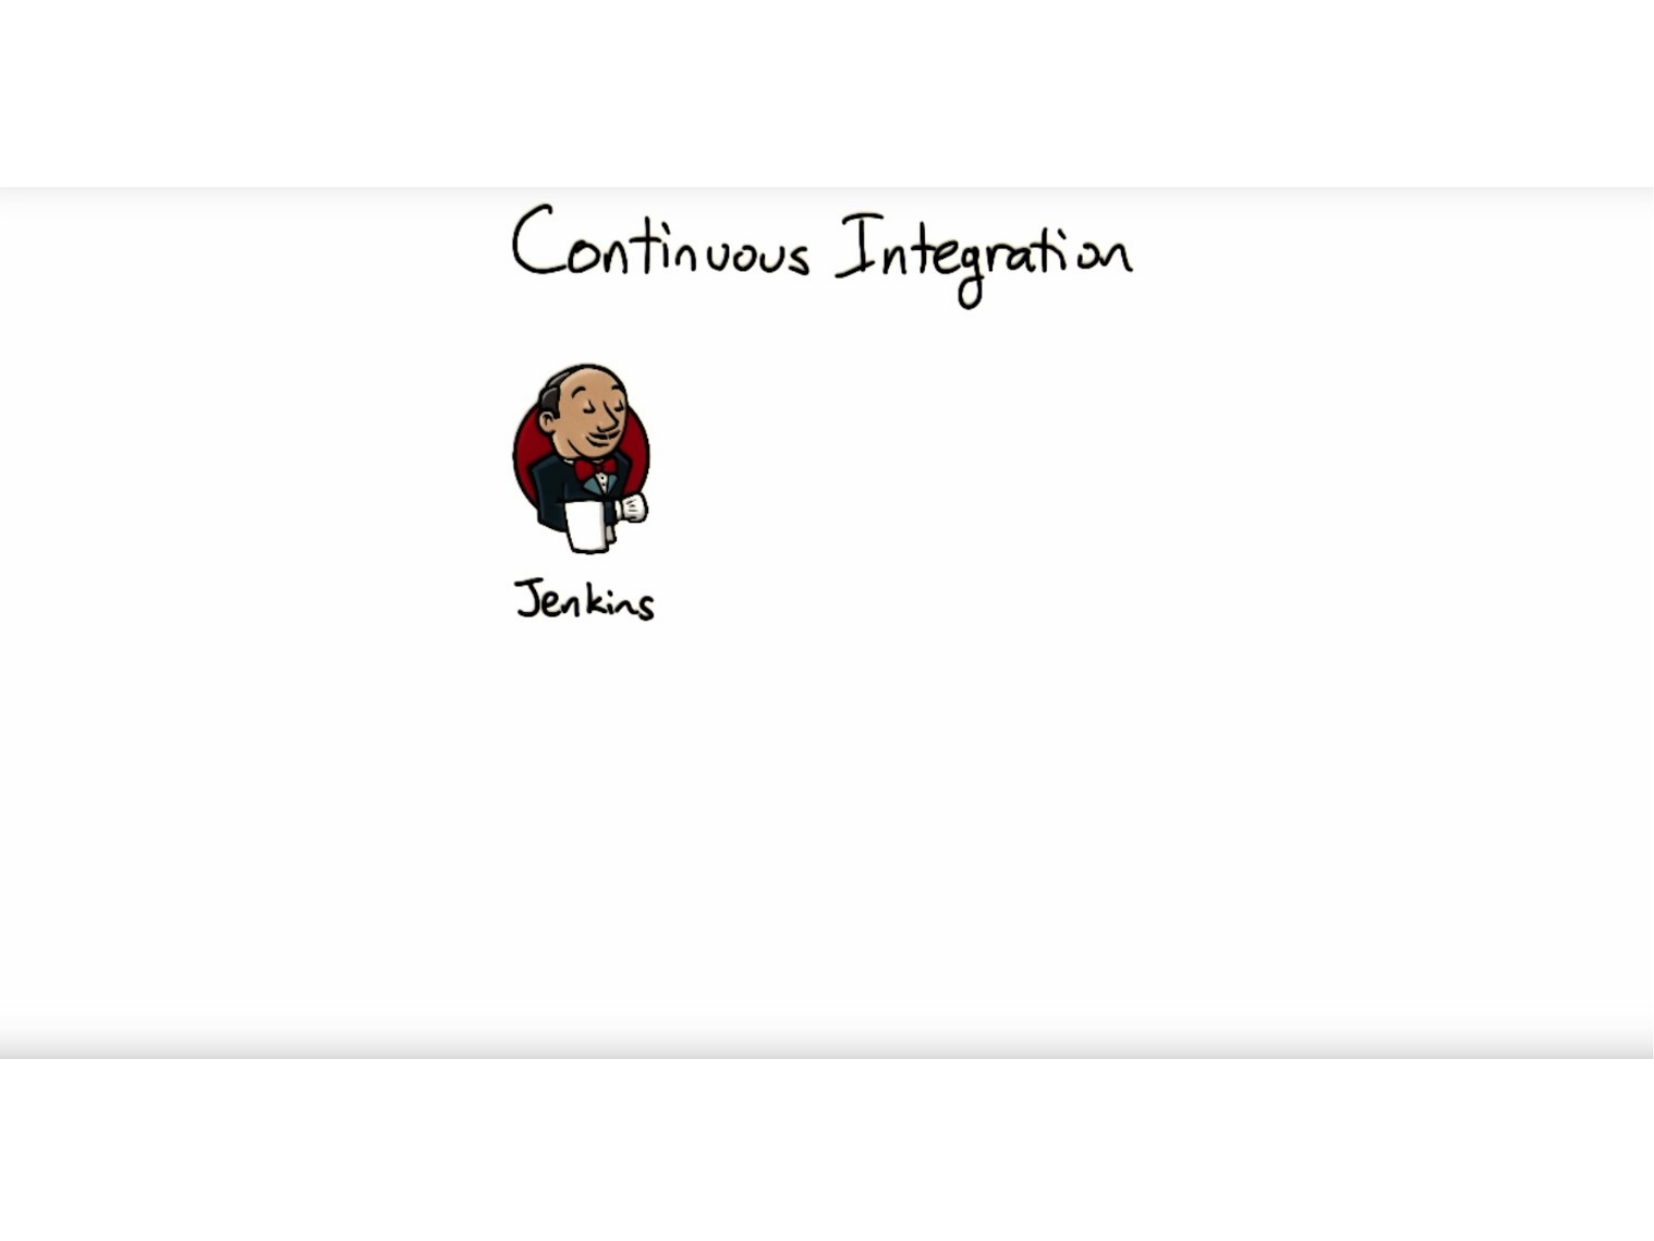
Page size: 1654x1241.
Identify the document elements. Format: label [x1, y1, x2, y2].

picture [0, 187, 1654, 1059]
